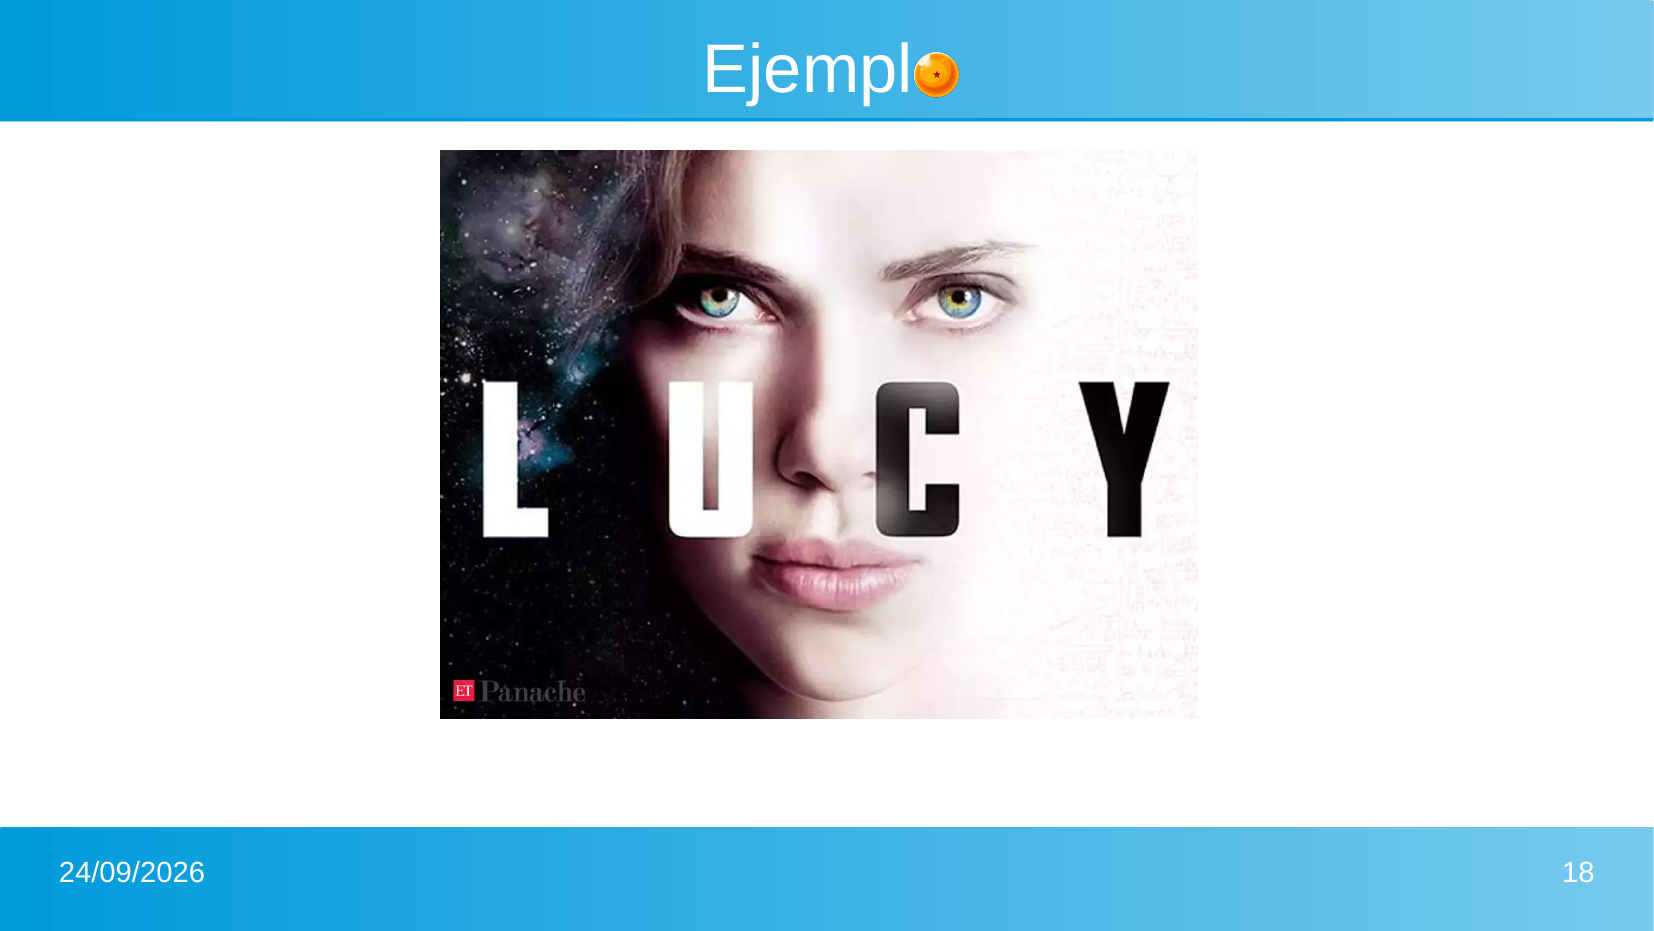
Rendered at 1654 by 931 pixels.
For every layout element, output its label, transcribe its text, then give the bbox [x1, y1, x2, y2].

picture [440, 150, 1198, 719]
picture [909, 48, 966, 105]
title Ejempl [59, 29, 1595, 108]
